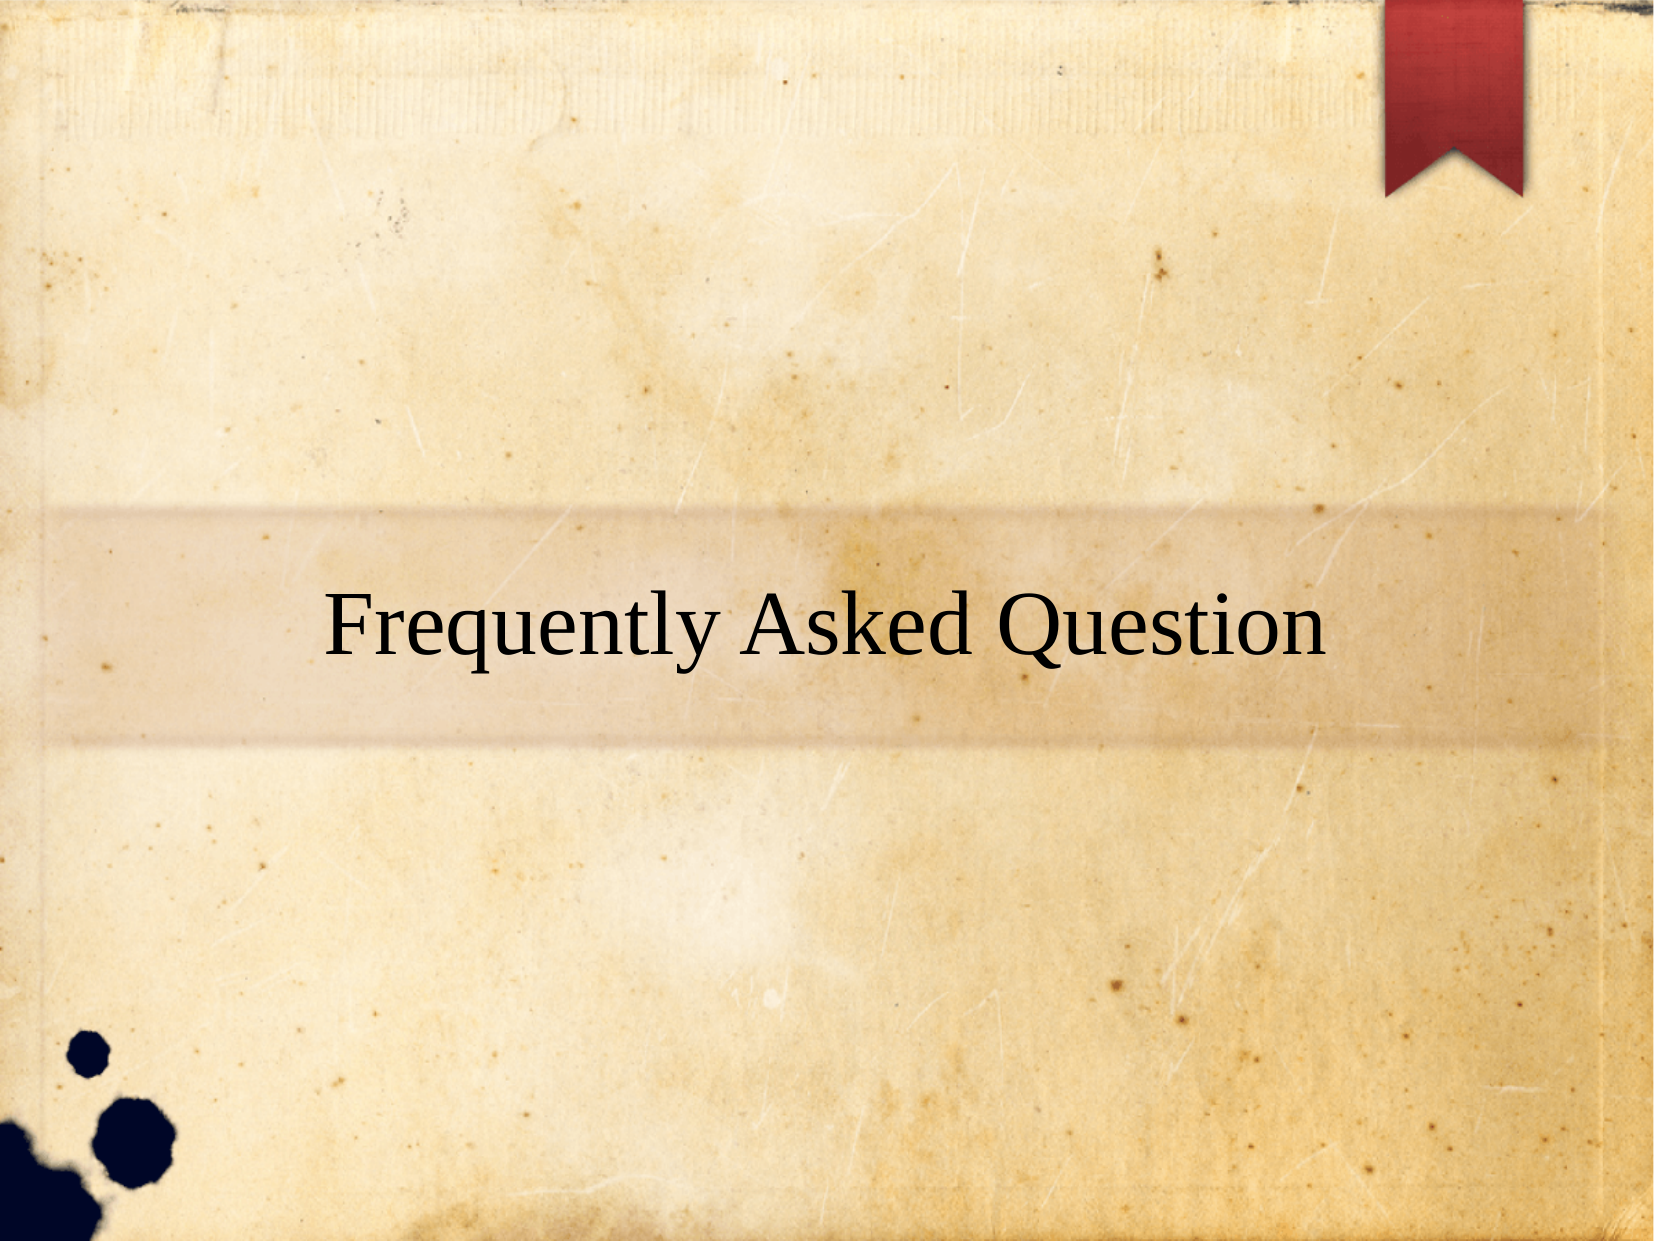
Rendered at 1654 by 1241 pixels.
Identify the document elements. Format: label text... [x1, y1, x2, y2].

title Frequently Asked Question [82, 519, 1571, 727]
picture [0, 0, 1654, 1241]
